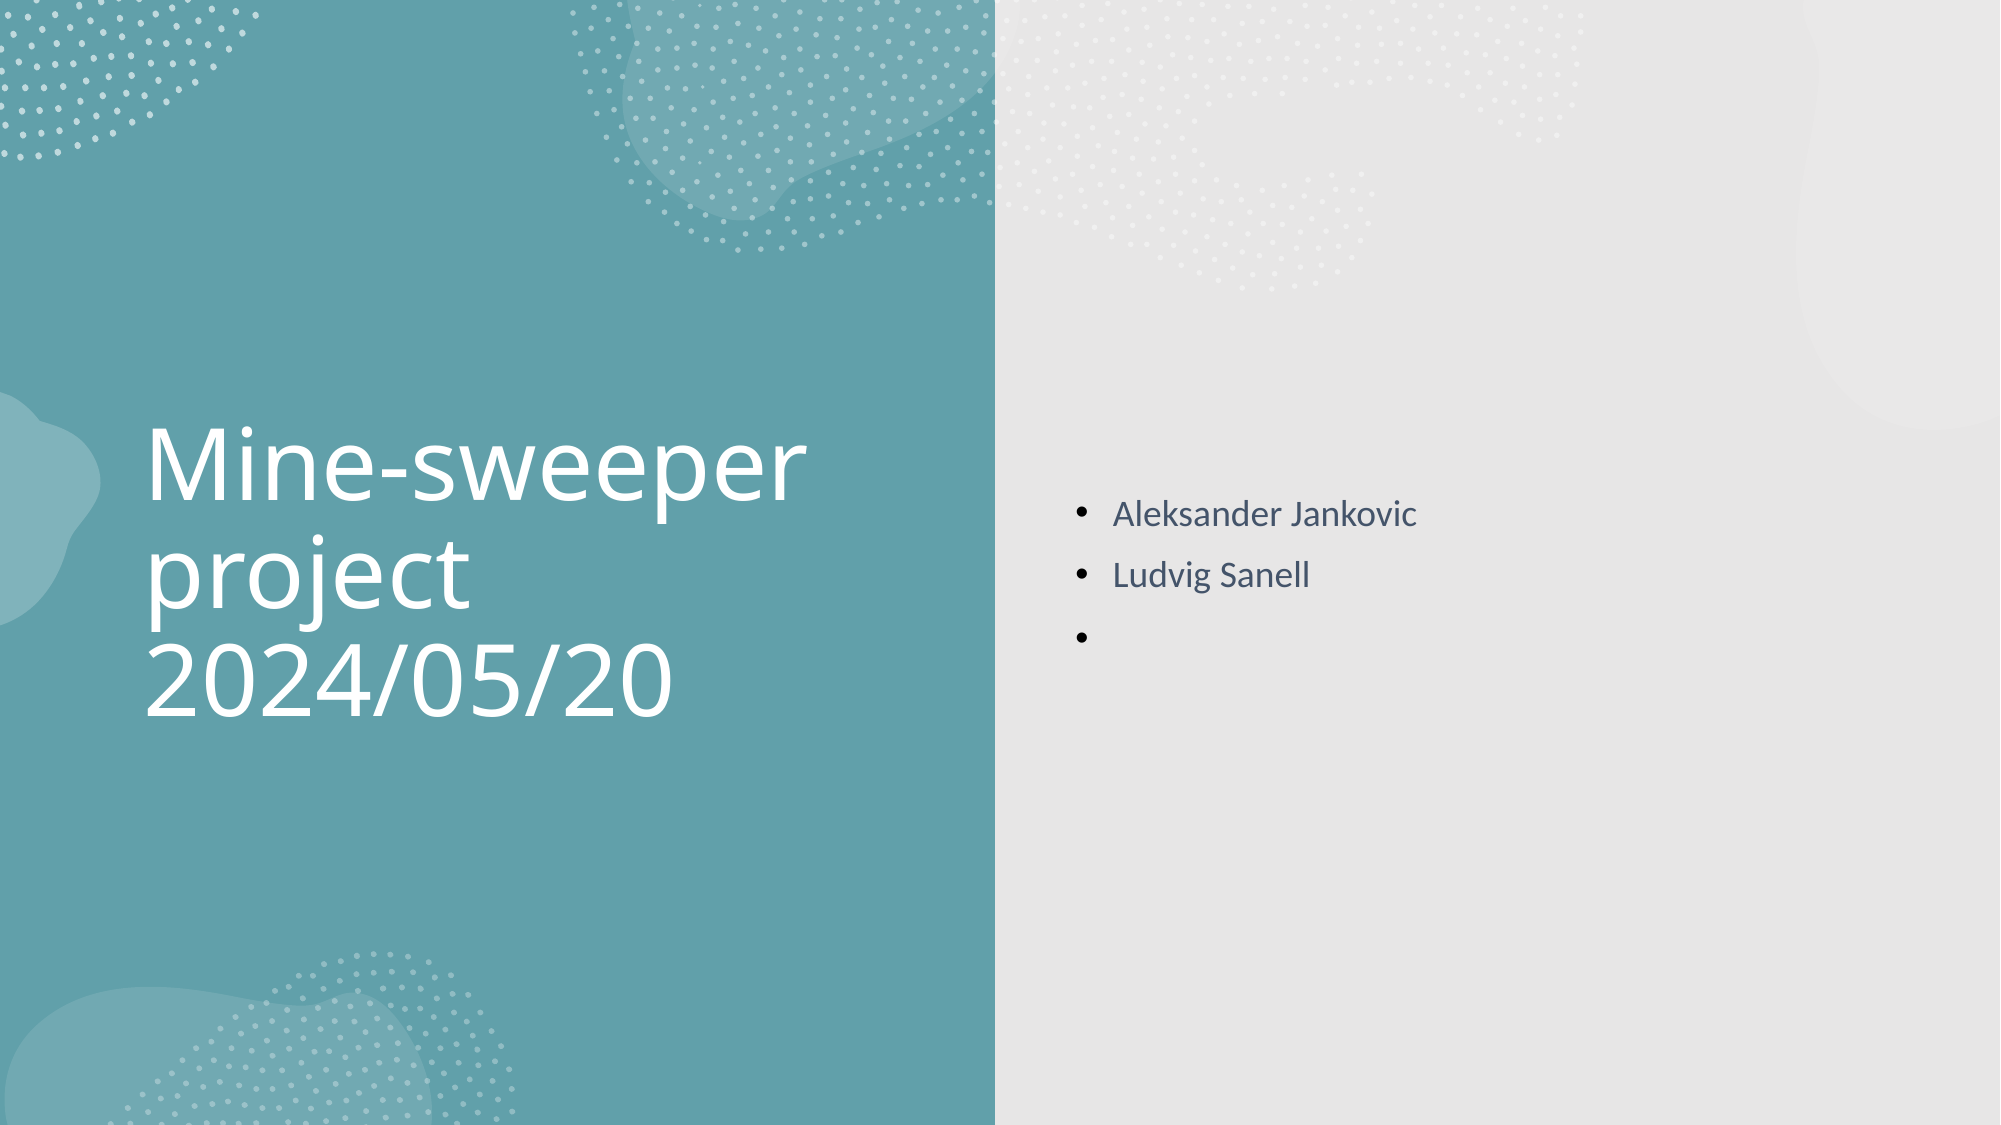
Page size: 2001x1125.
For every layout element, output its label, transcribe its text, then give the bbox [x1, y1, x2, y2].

title Mine-sweeper project 2024/05/20 [128, 138, 971, 1015]
list Aleksander Jankovic Ludvig Sanell [1060, 138, 1797, 1015]
text_box [0, 0, 2000, 1125]
